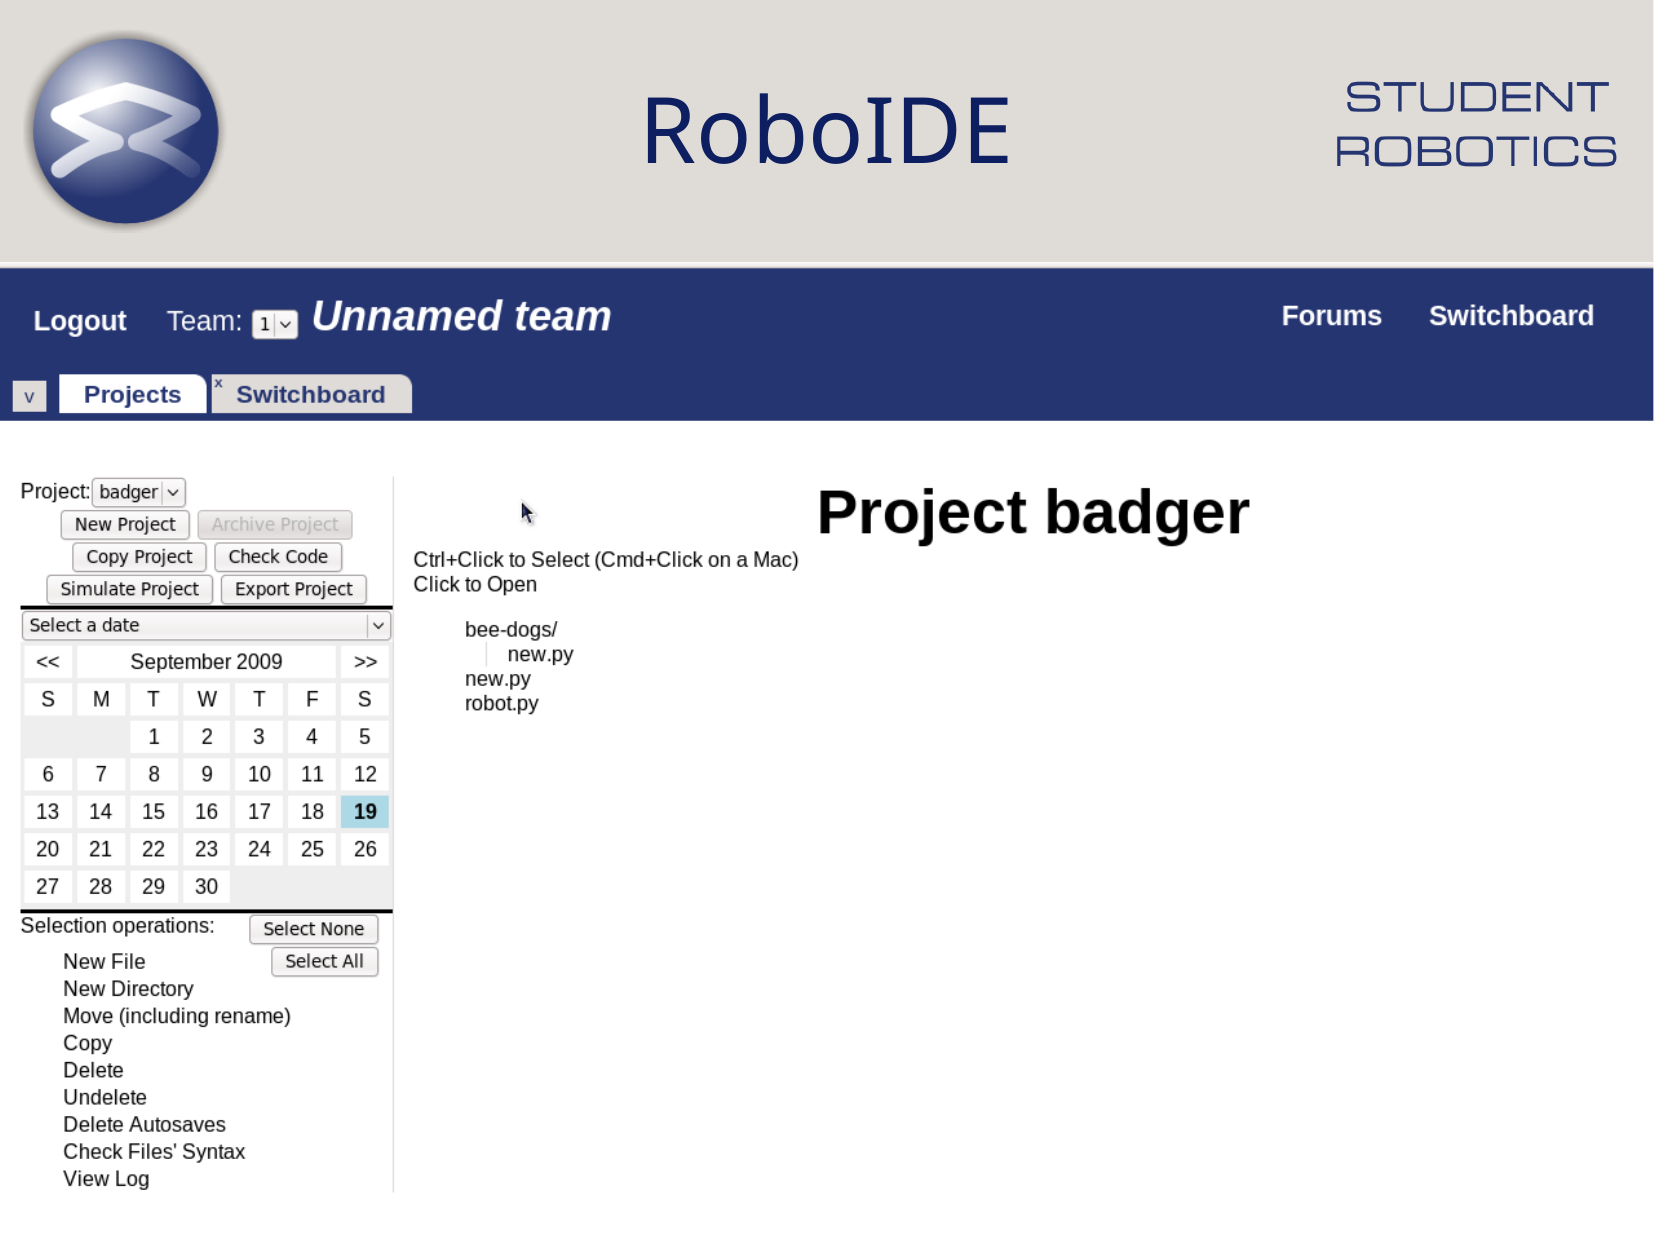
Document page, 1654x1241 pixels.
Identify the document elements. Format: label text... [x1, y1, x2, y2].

picture [1571, 68, 1633, 174]
picture [9, 19, 82, 245]
picture [0, 262, 1654, 1241]
title RoboIDE [82, 7, 1571, 250]
